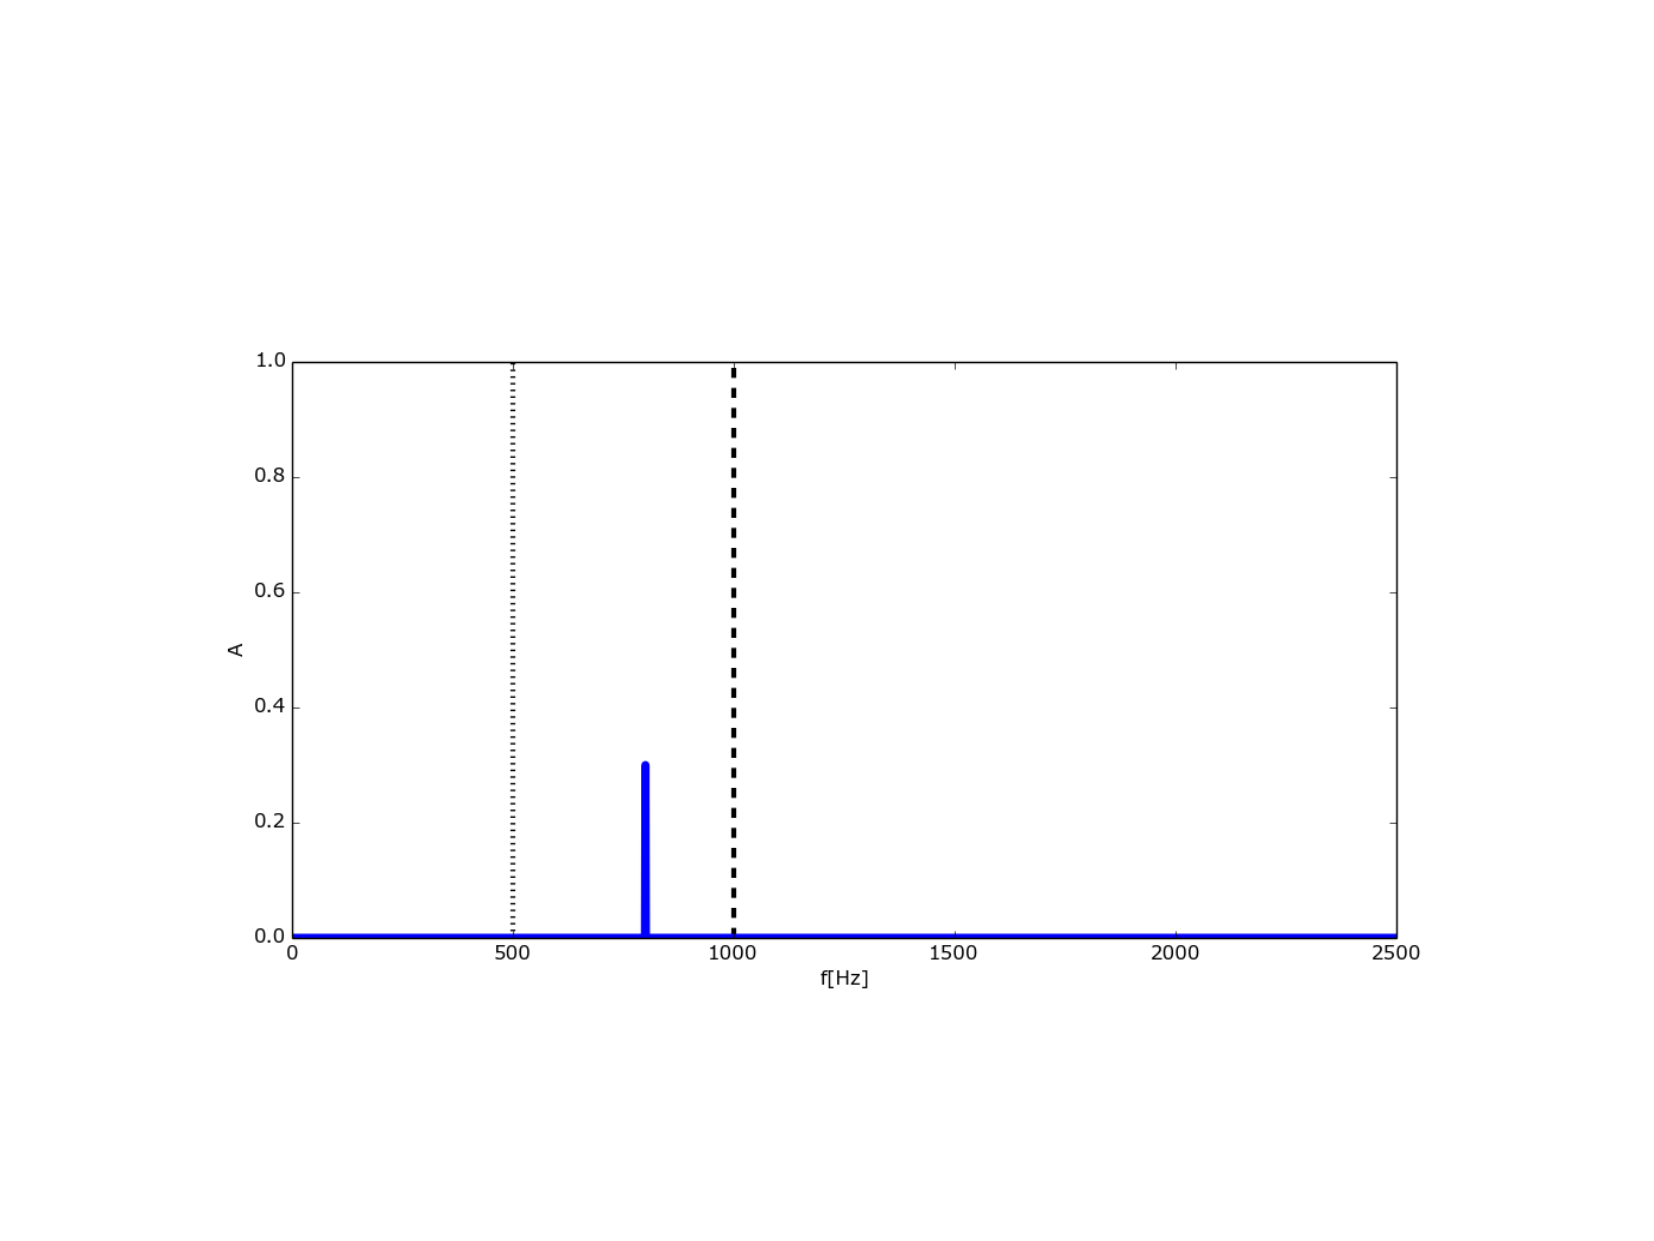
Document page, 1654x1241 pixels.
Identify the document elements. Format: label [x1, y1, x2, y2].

picture [114, 290, 1539, 1010]
